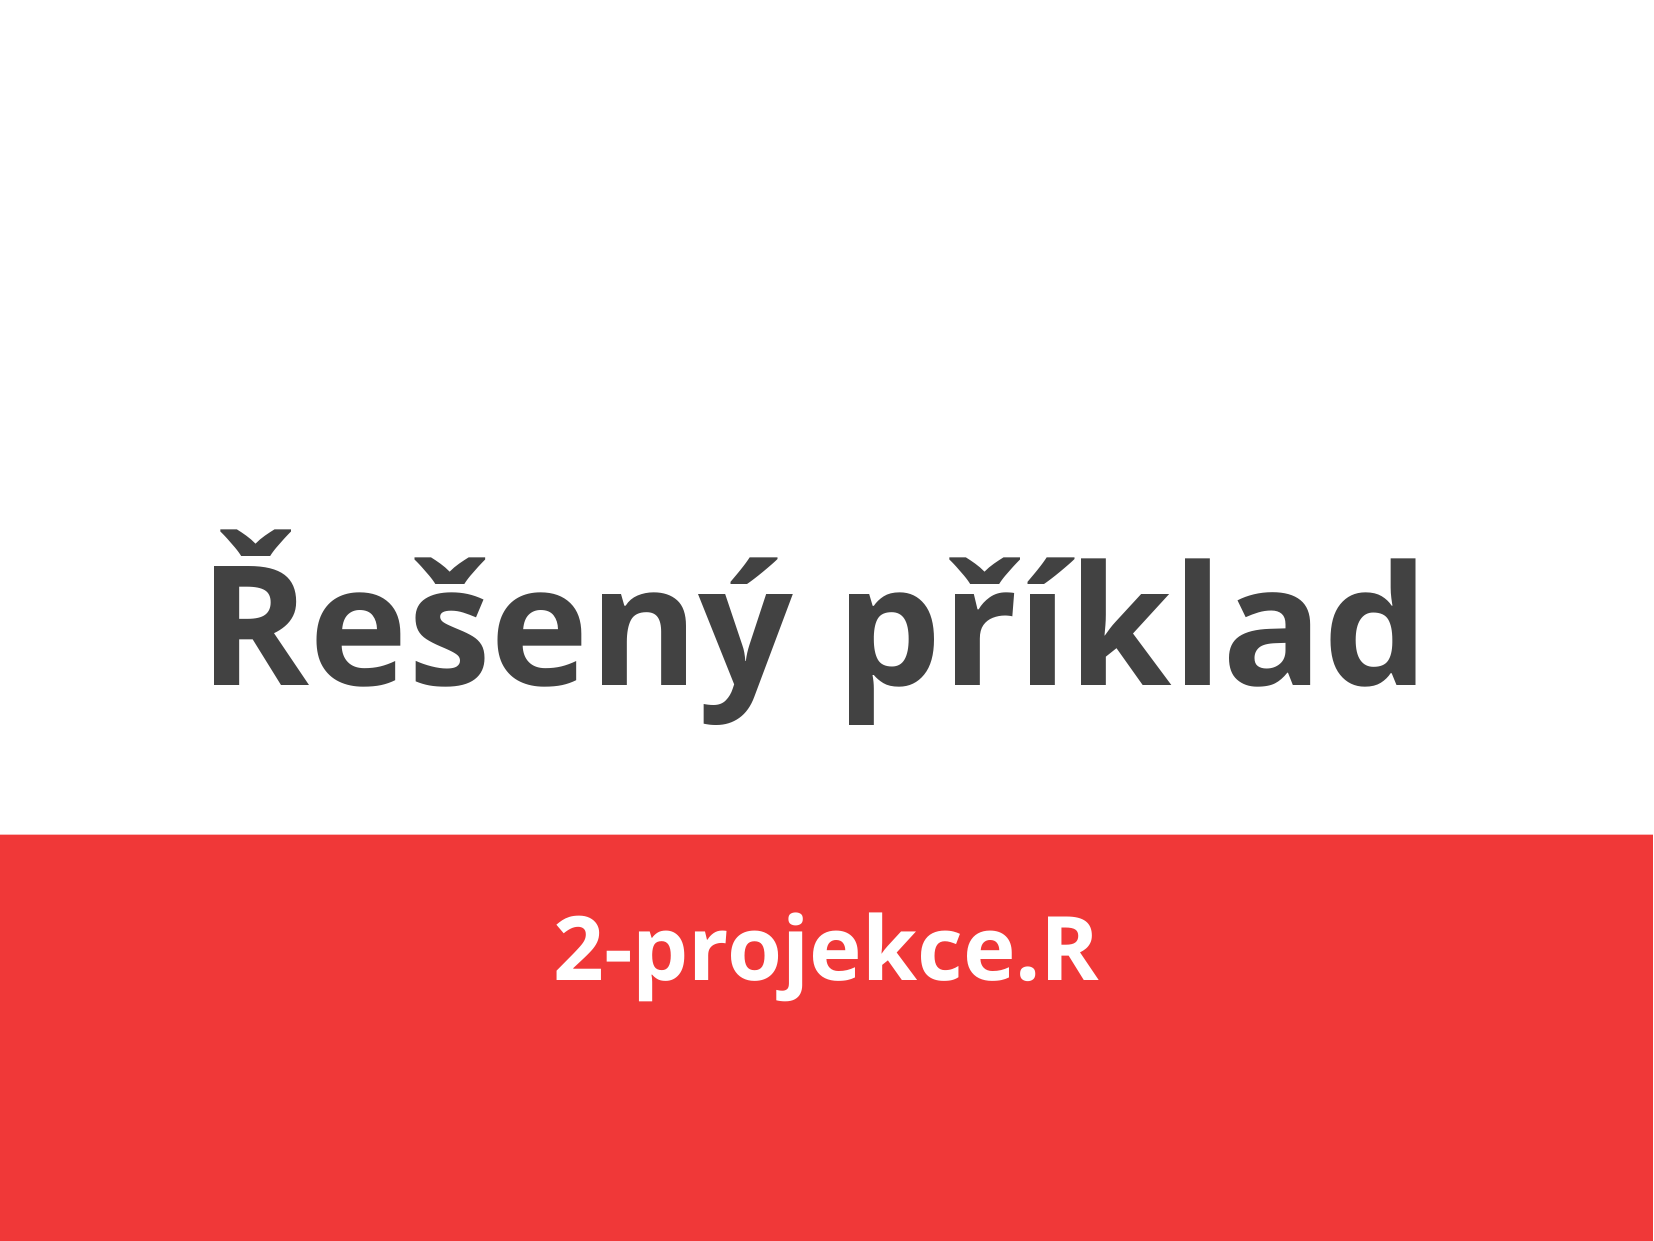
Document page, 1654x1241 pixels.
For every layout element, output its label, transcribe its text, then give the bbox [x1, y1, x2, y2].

title Řešený příklad [70, 430, 1559, 812]
subtitle 2-projekce.R [82, 881, 1571, 1010]
